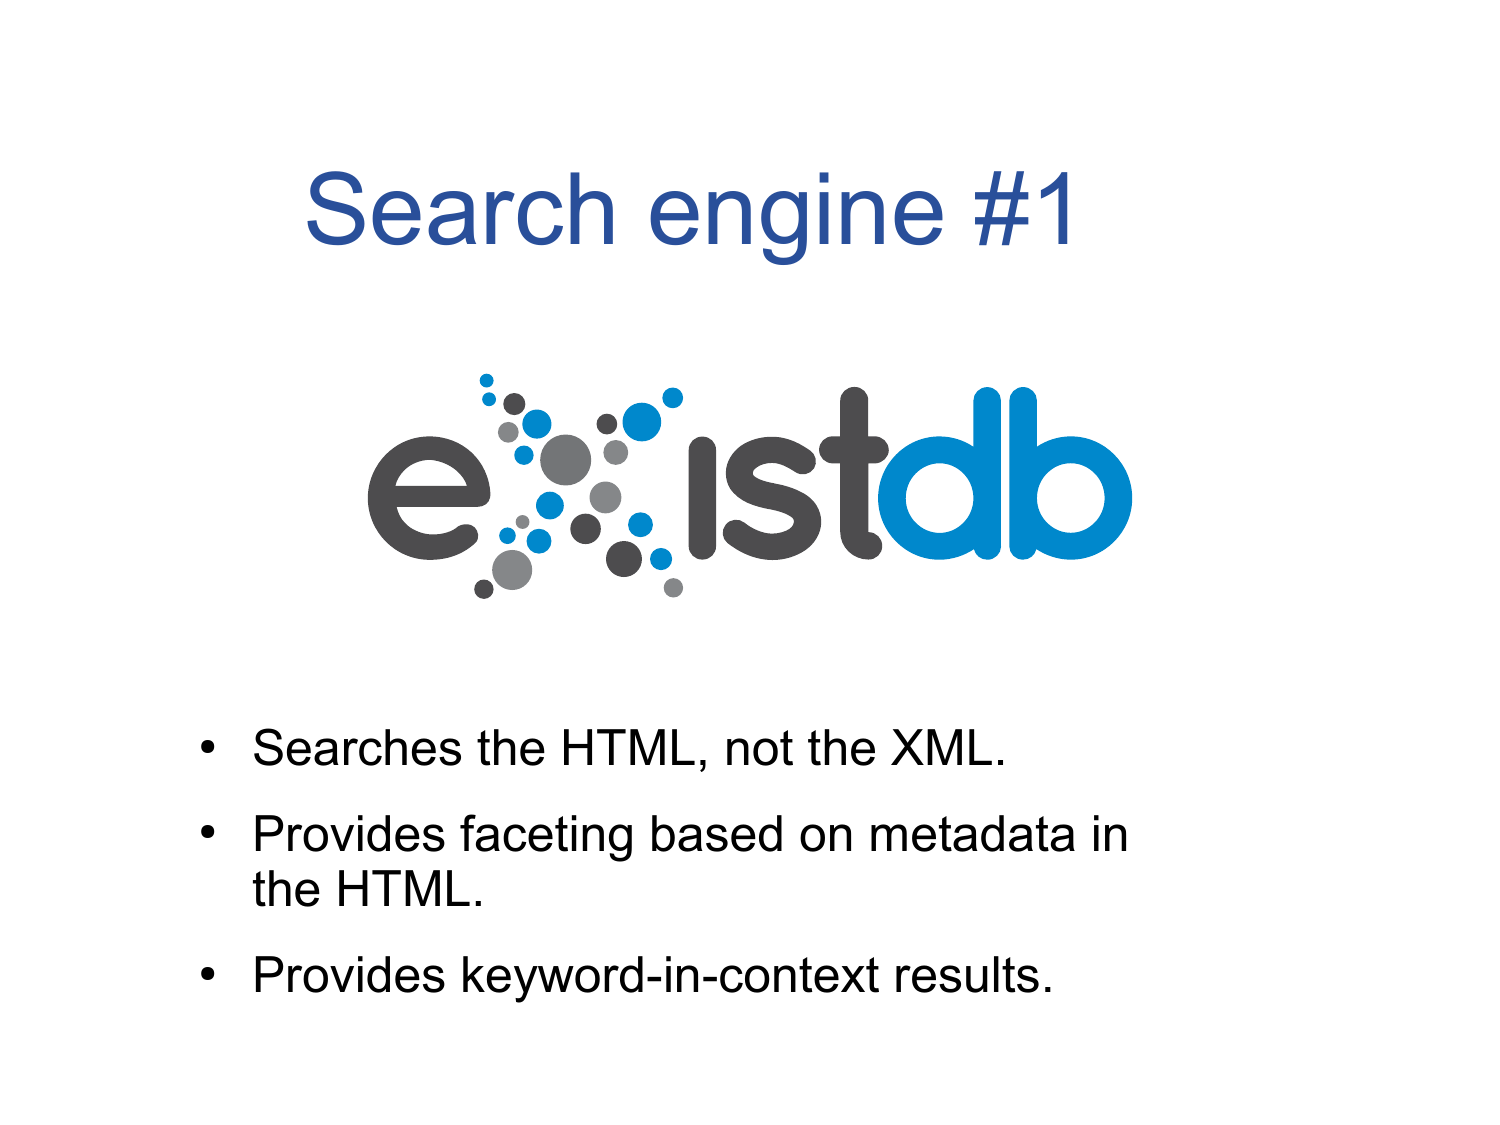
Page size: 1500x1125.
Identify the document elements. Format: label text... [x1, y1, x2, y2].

picture [360, 366, 1140, 607]
title Search engine #1 [181, 115, 1209, 304]
list Searches the HTML, not the XML. Provides faceting based on metadata in the HTML. Provides keyword-in-context results. [181, 720, 1209, 1015]
